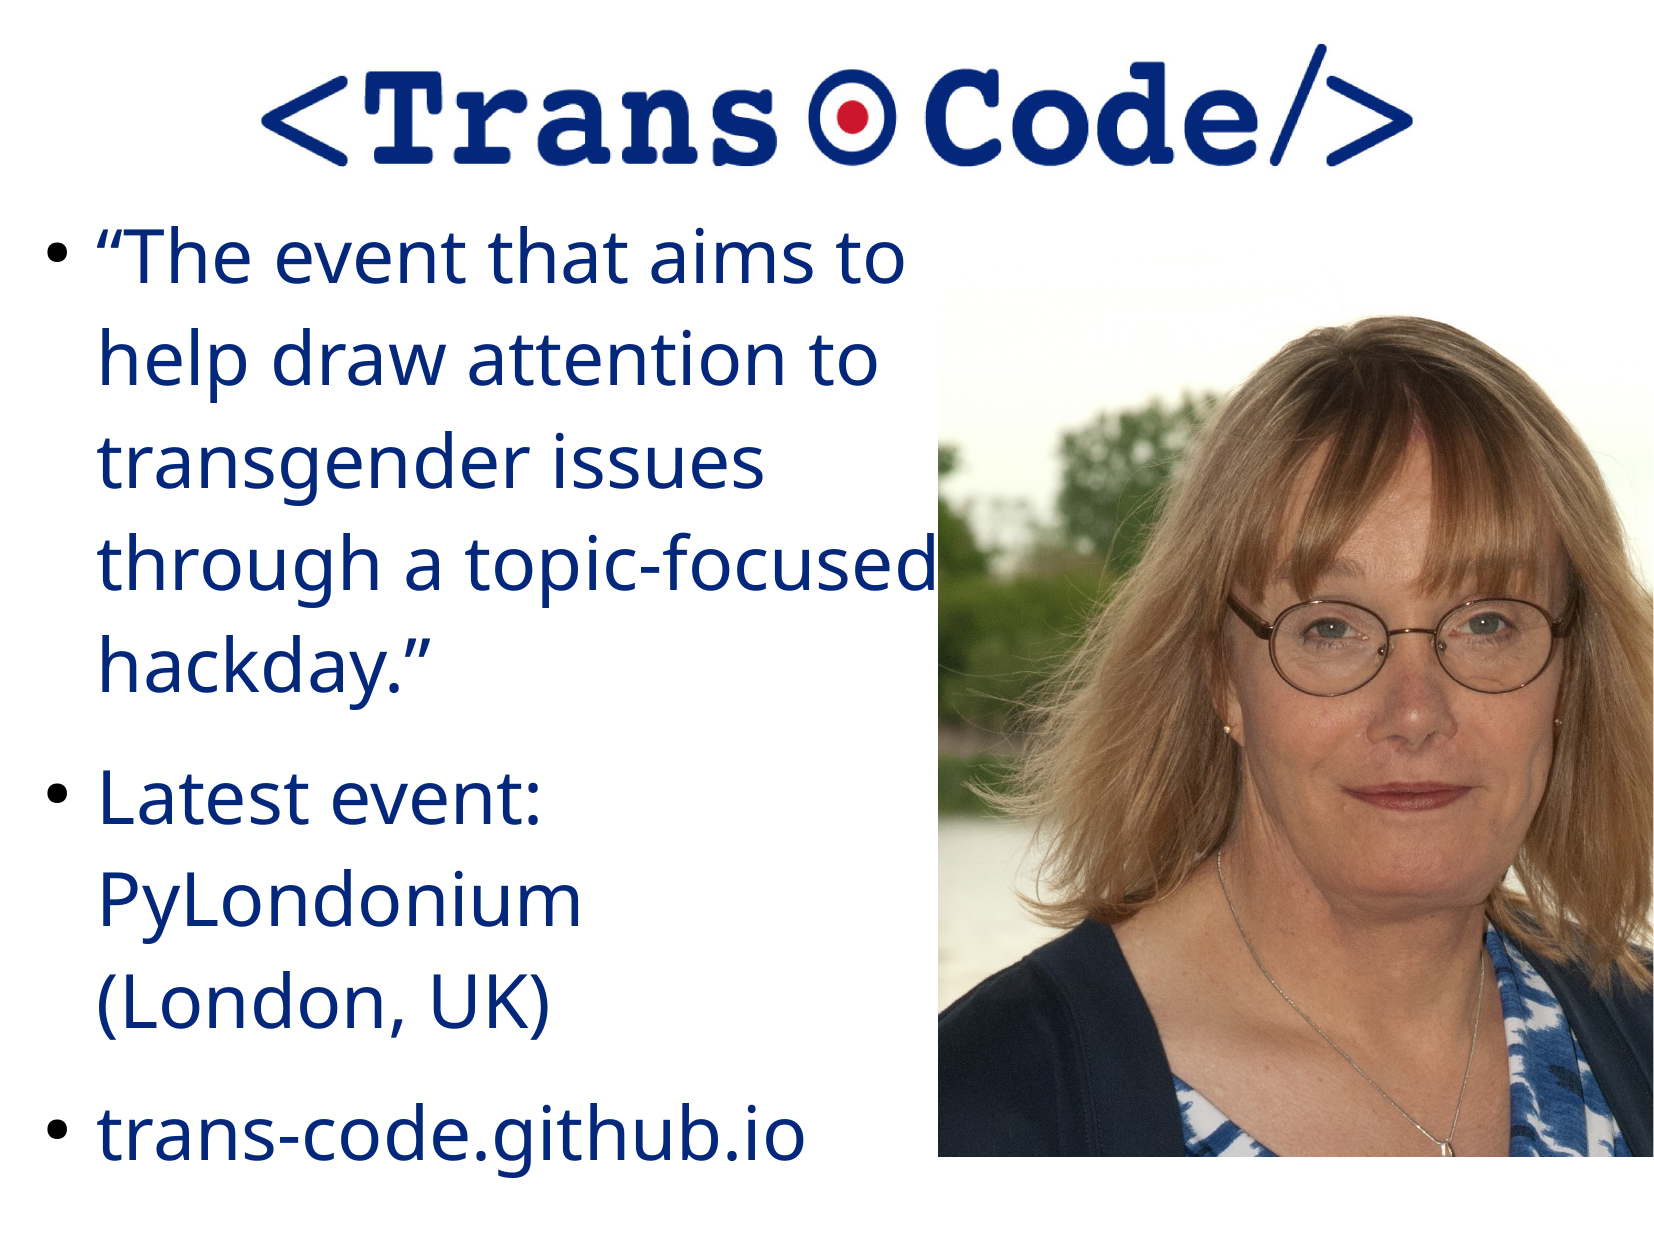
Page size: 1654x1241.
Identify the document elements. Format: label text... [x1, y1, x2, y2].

list “The event that aims to help draw attention to transgender issues through a topic-focused hackday.” Latest event: PyLondonium (London, UK) trans-code.github.io [25, 203, 1042, 1186]
picture [239, 16, 1654, 1157]
